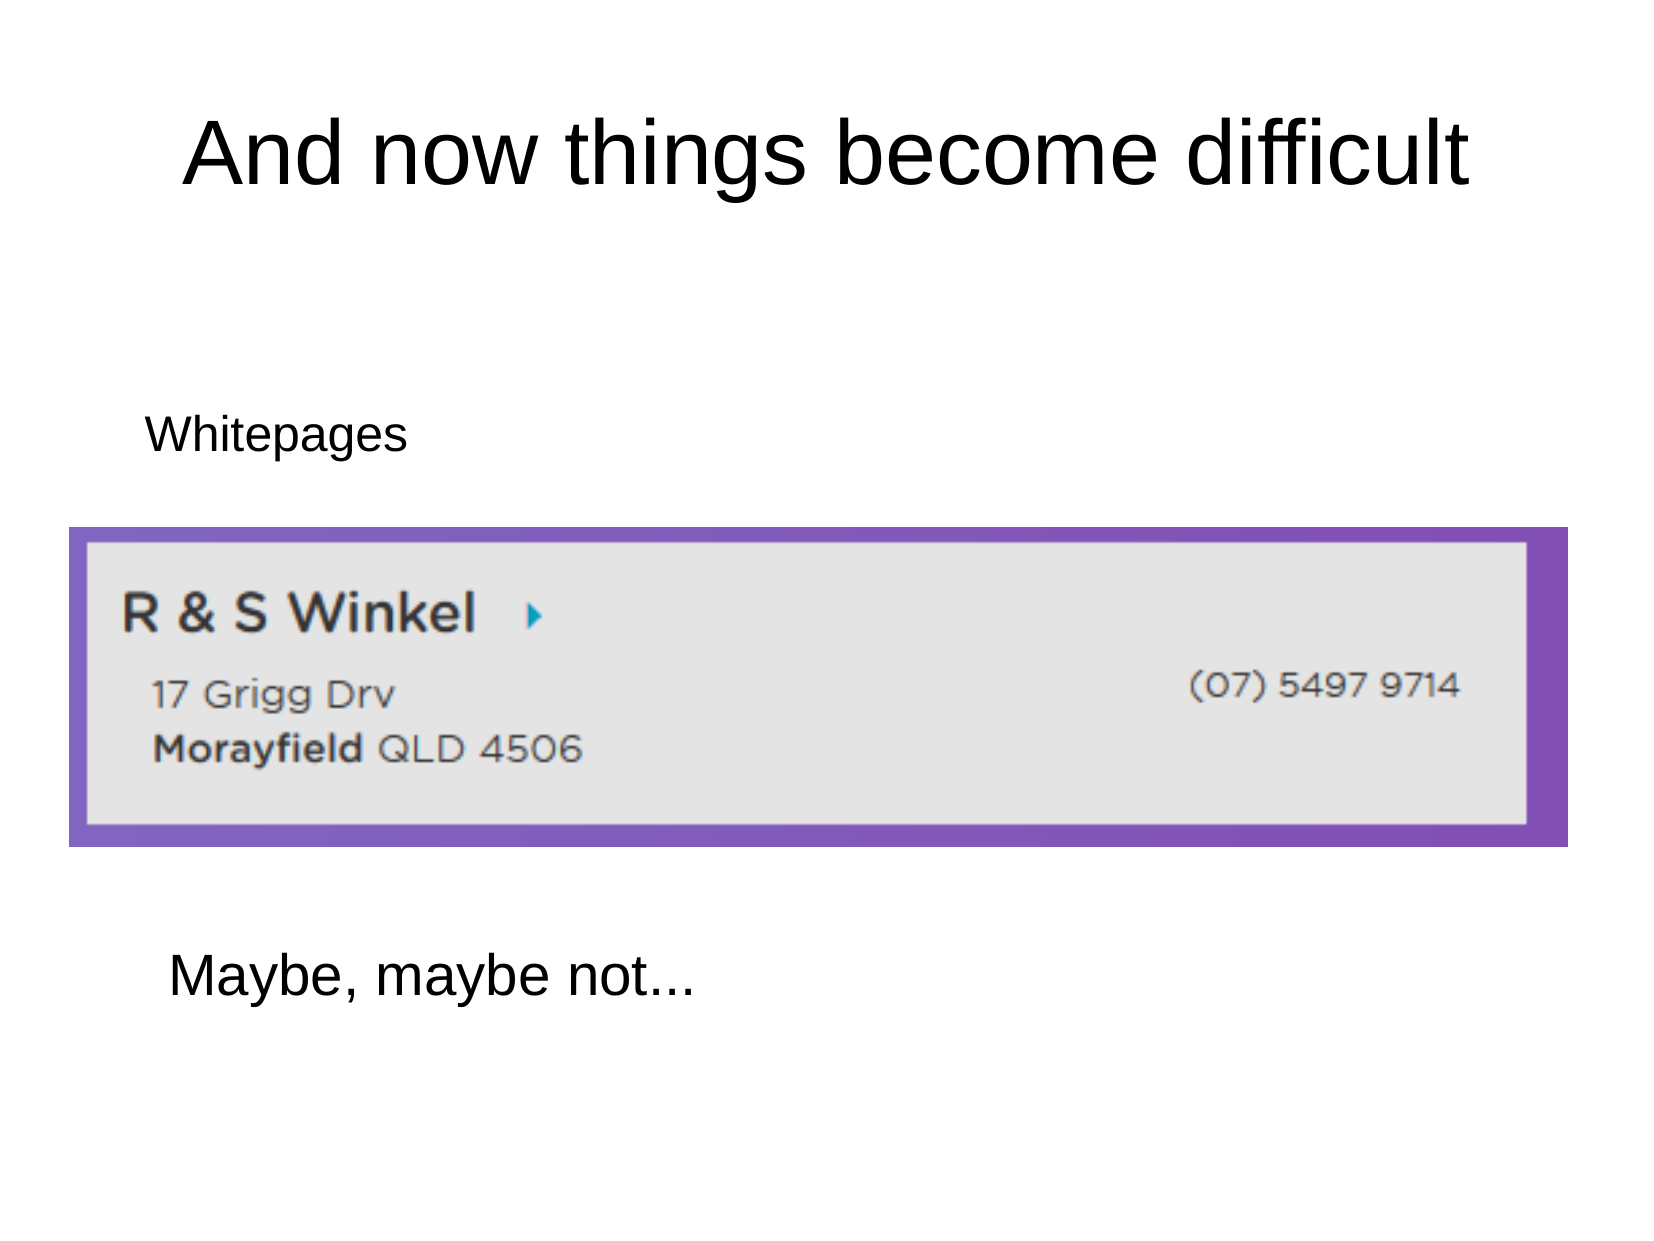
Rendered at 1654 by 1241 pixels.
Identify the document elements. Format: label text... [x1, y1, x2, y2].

picture [69, 527, 1568, 847]
text_box Whitepages [129, 399, 1453, 470]
title And now things become difficult [82, 49, 1571, 257]
text_box Maybe, maybe not... [153, 935, 1430, 1016]
